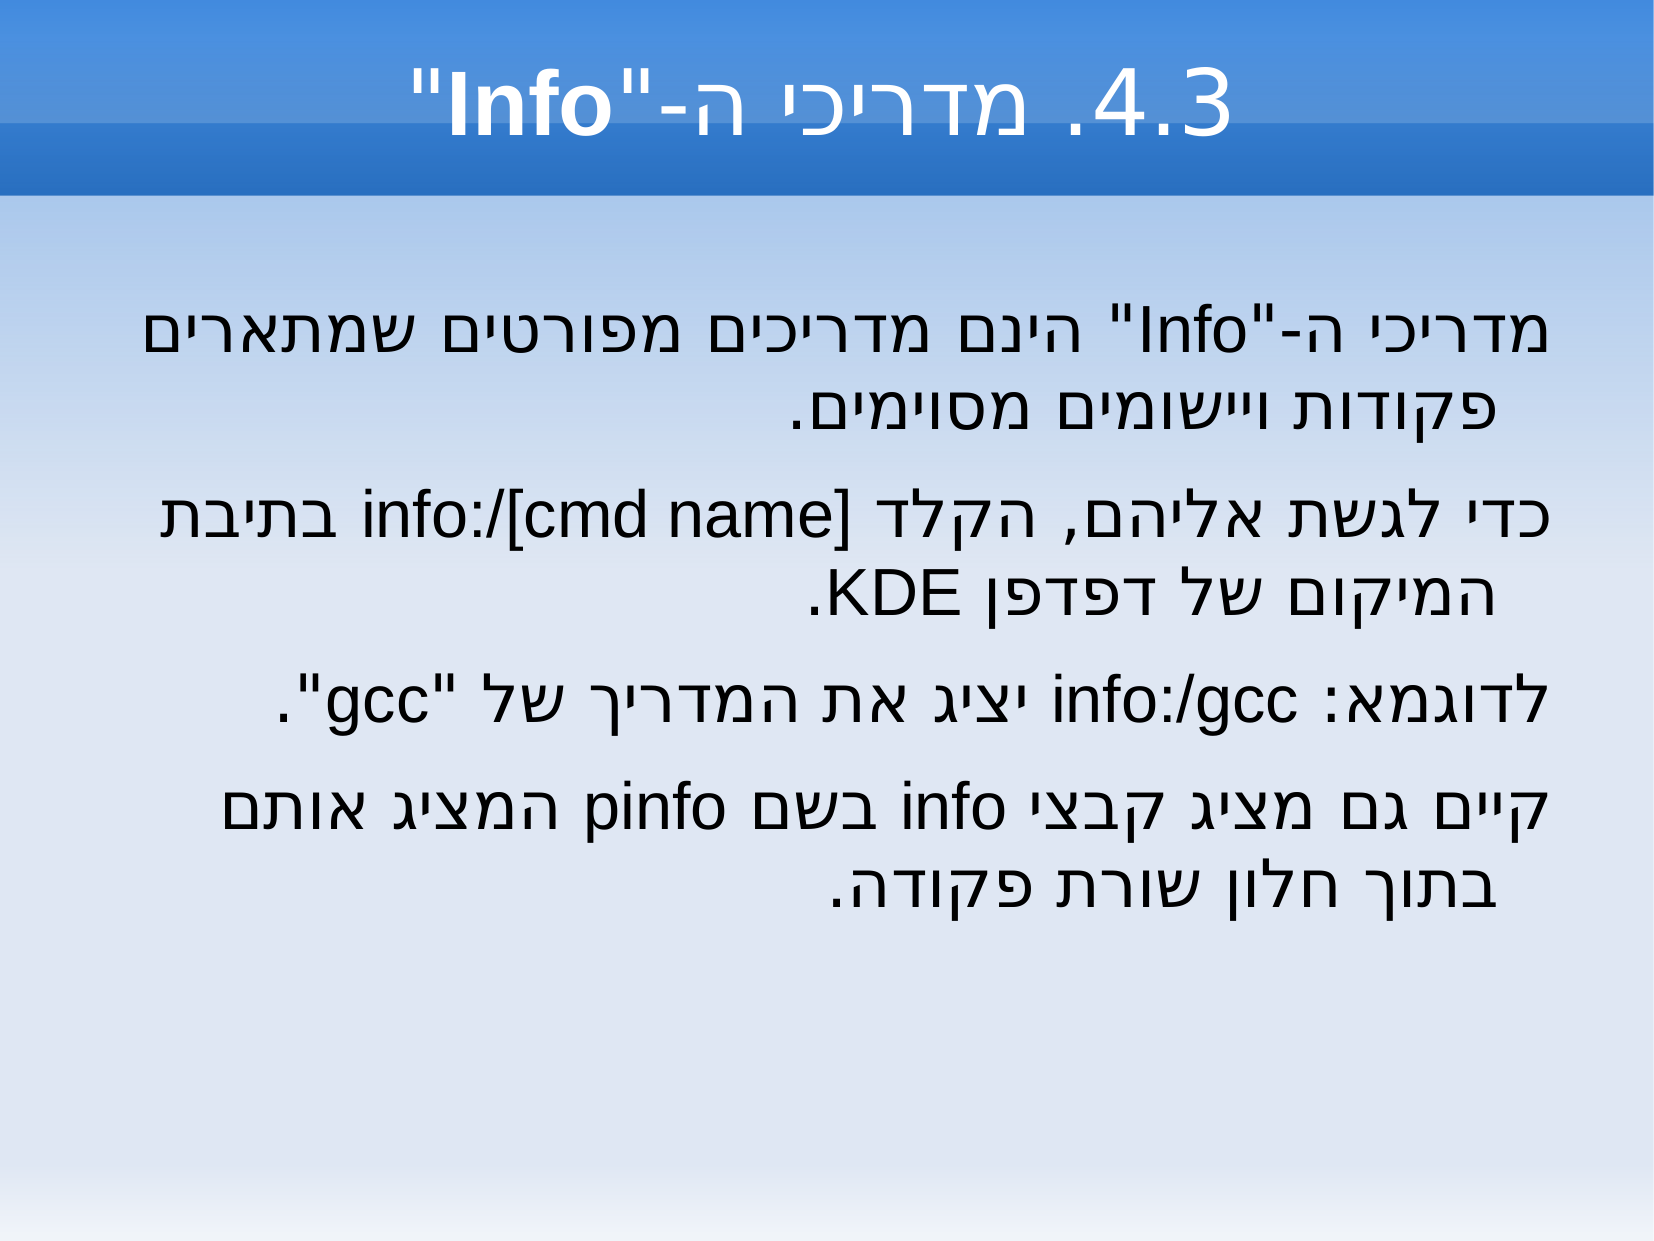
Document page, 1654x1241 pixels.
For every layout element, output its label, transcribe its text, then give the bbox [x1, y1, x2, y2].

title 4.3. מדריכי ה-"Info" [76, 7, 1565, 200]
list מדריכי ה-"Info" הינם מדריכים מפורטים שמתארים פקודות ויישומים מסוימים. כדי לגשת אליהם, הקלד info:/[cmd name] בתיבת המיקום של דפדפן KDE. לדוגמא: info:/gcc יציג את המדריך של "gcc". קיים גם מציג קבצי info בשם pinfo המציג אותם בתוך חלון שורת פקודה. [82, 290, 1571, 1094]
picture [0, 0, 1654, 1241]
